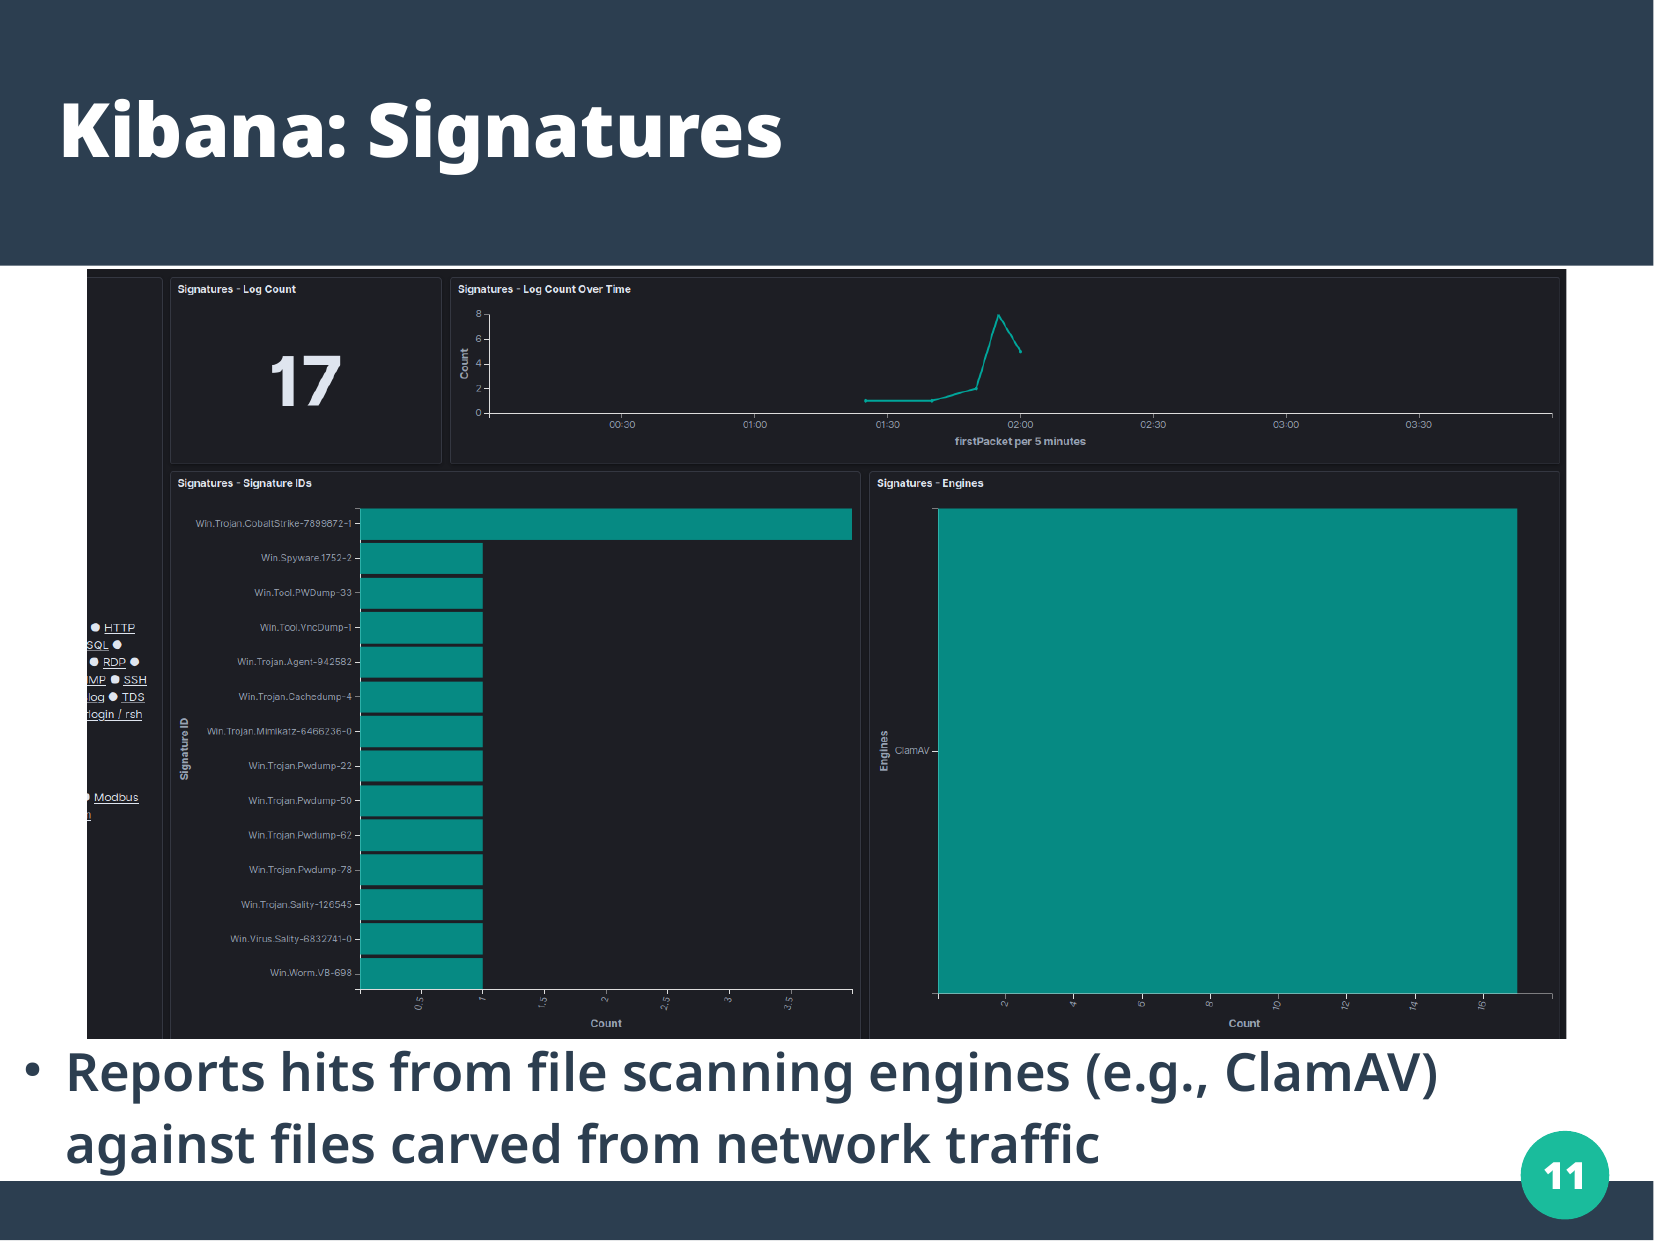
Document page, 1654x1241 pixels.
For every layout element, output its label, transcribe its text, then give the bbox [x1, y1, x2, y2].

title Kibana: Signatures [59, 49, 1595, 207]
picture [87, 269, 1567, 1039]
list Reports hits from file scanning engines (e.g., ClamAV) against files carved from network traffic [9, 1034, 1531, 1182]
